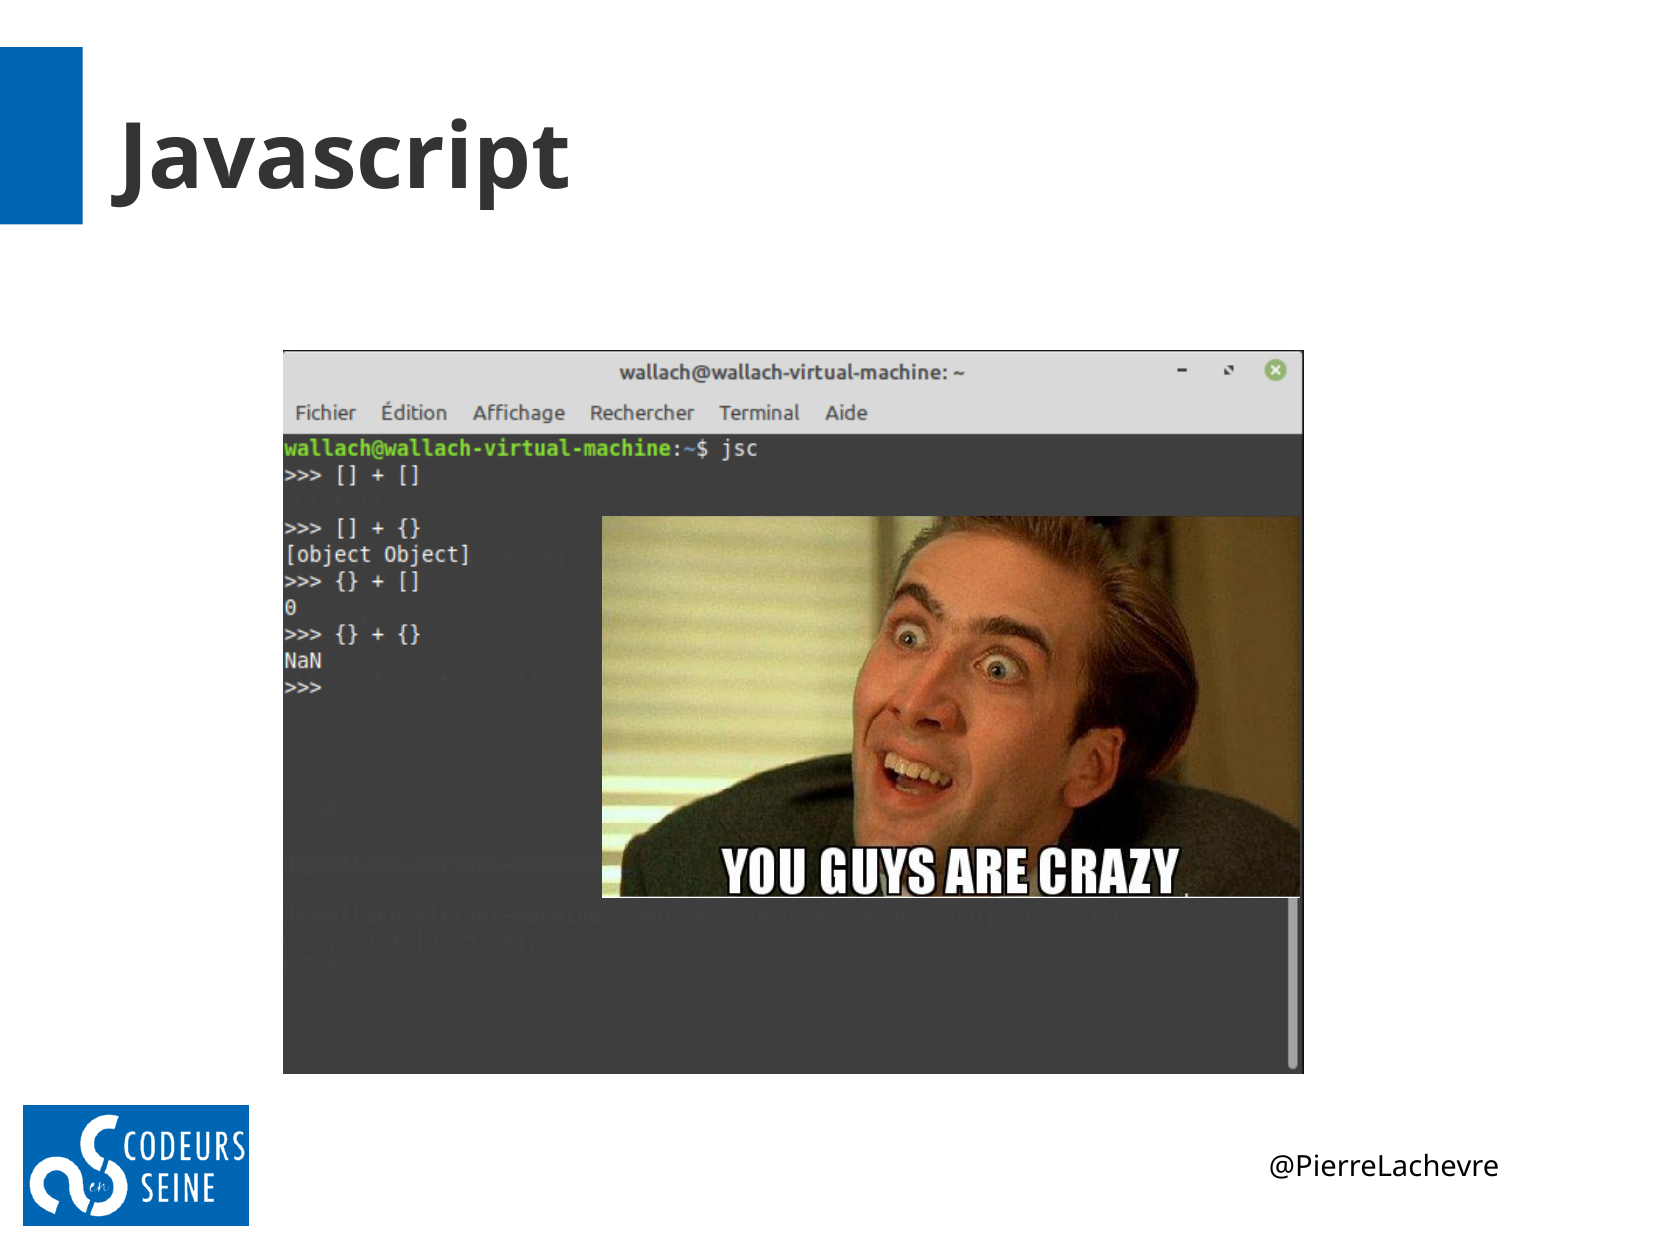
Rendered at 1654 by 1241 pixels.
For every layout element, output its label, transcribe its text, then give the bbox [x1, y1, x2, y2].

picture [283, 350, 1304, 1074]
title Javascript [118, 49, 1571, 257]
picture [23, 1105, 249, 1226]
